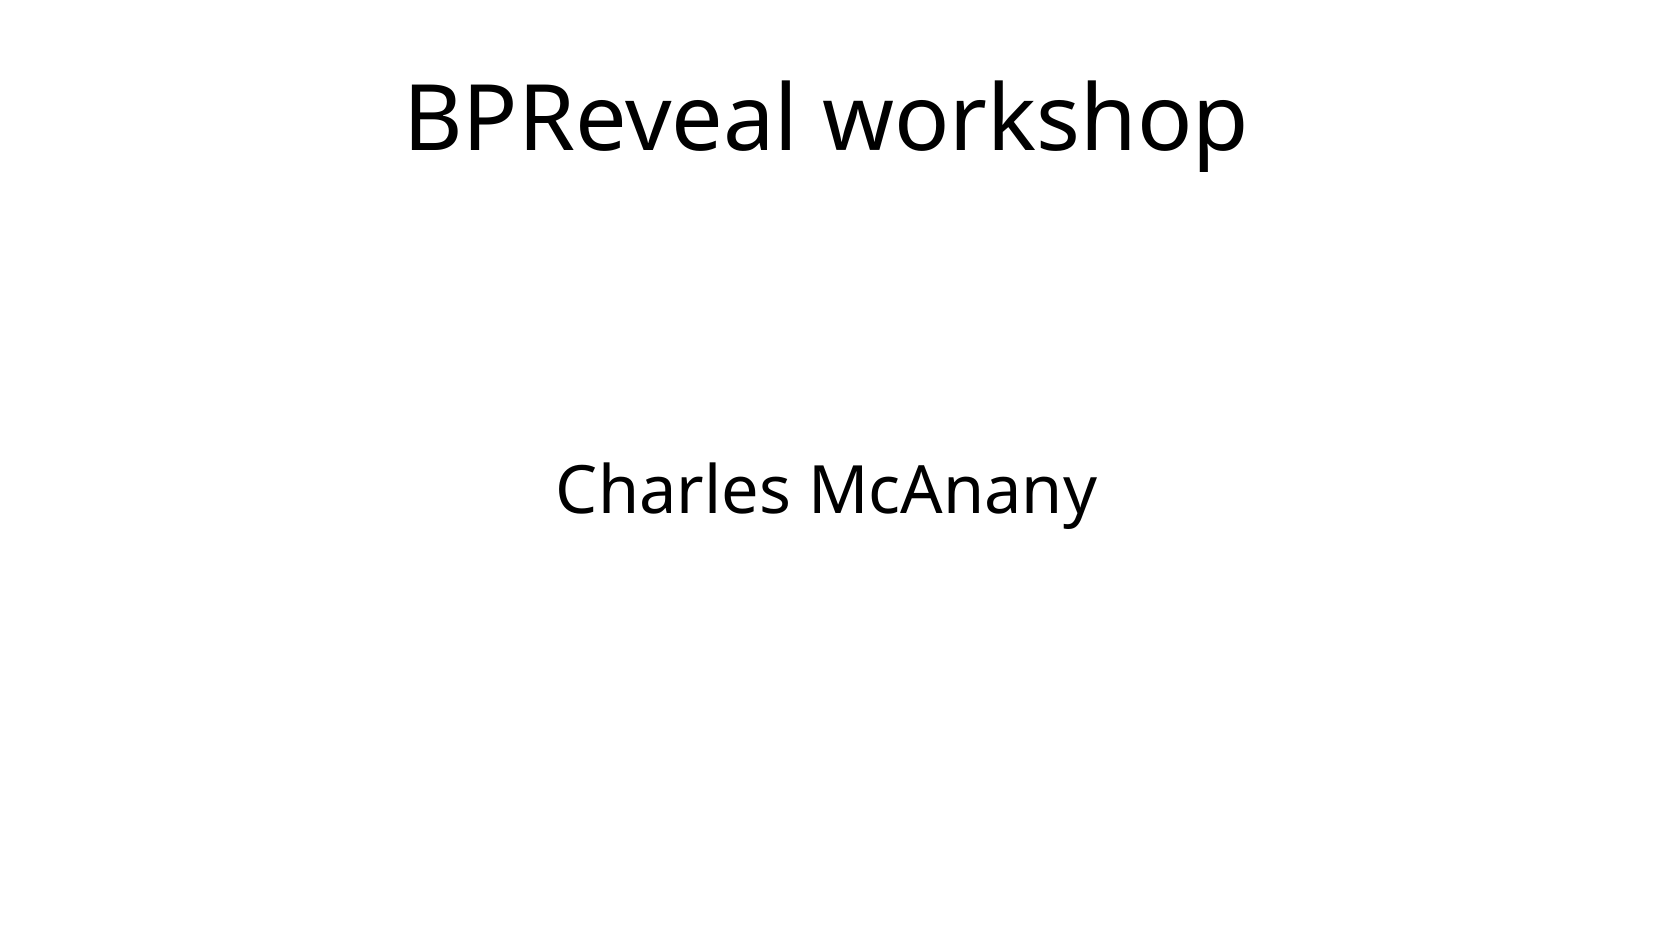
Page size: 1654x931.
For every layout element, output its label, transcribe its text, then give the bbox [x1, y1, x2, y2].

subtitle Charles McAnany [82, 217, 1571, 758]
title BPReveal workshop [82, 37, 1571, 193]
